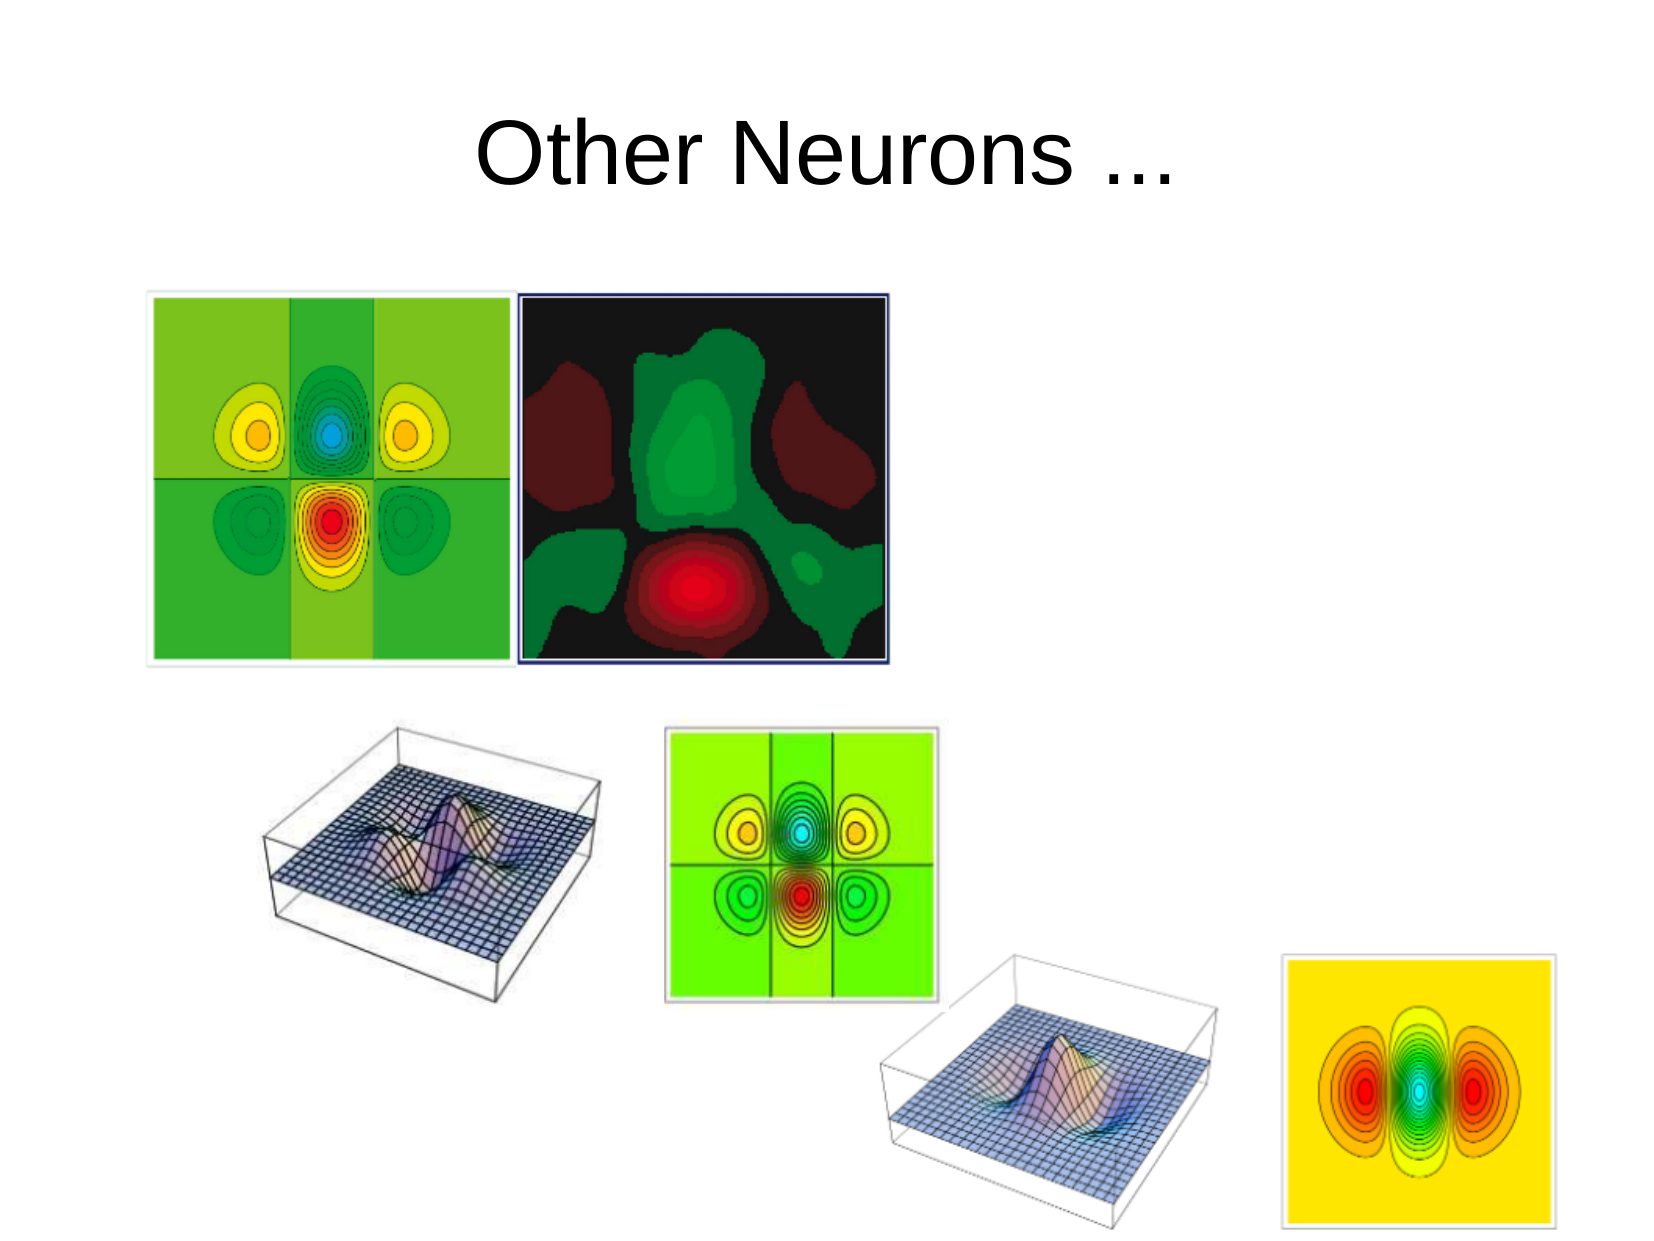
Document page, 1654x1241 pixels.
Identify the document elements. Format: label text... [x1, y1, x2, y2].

title Other Neurons ... [82, 49, 1571, 257]
picture [255, 704, 1564, 1233]
picture [135, 284, 895, 673]
